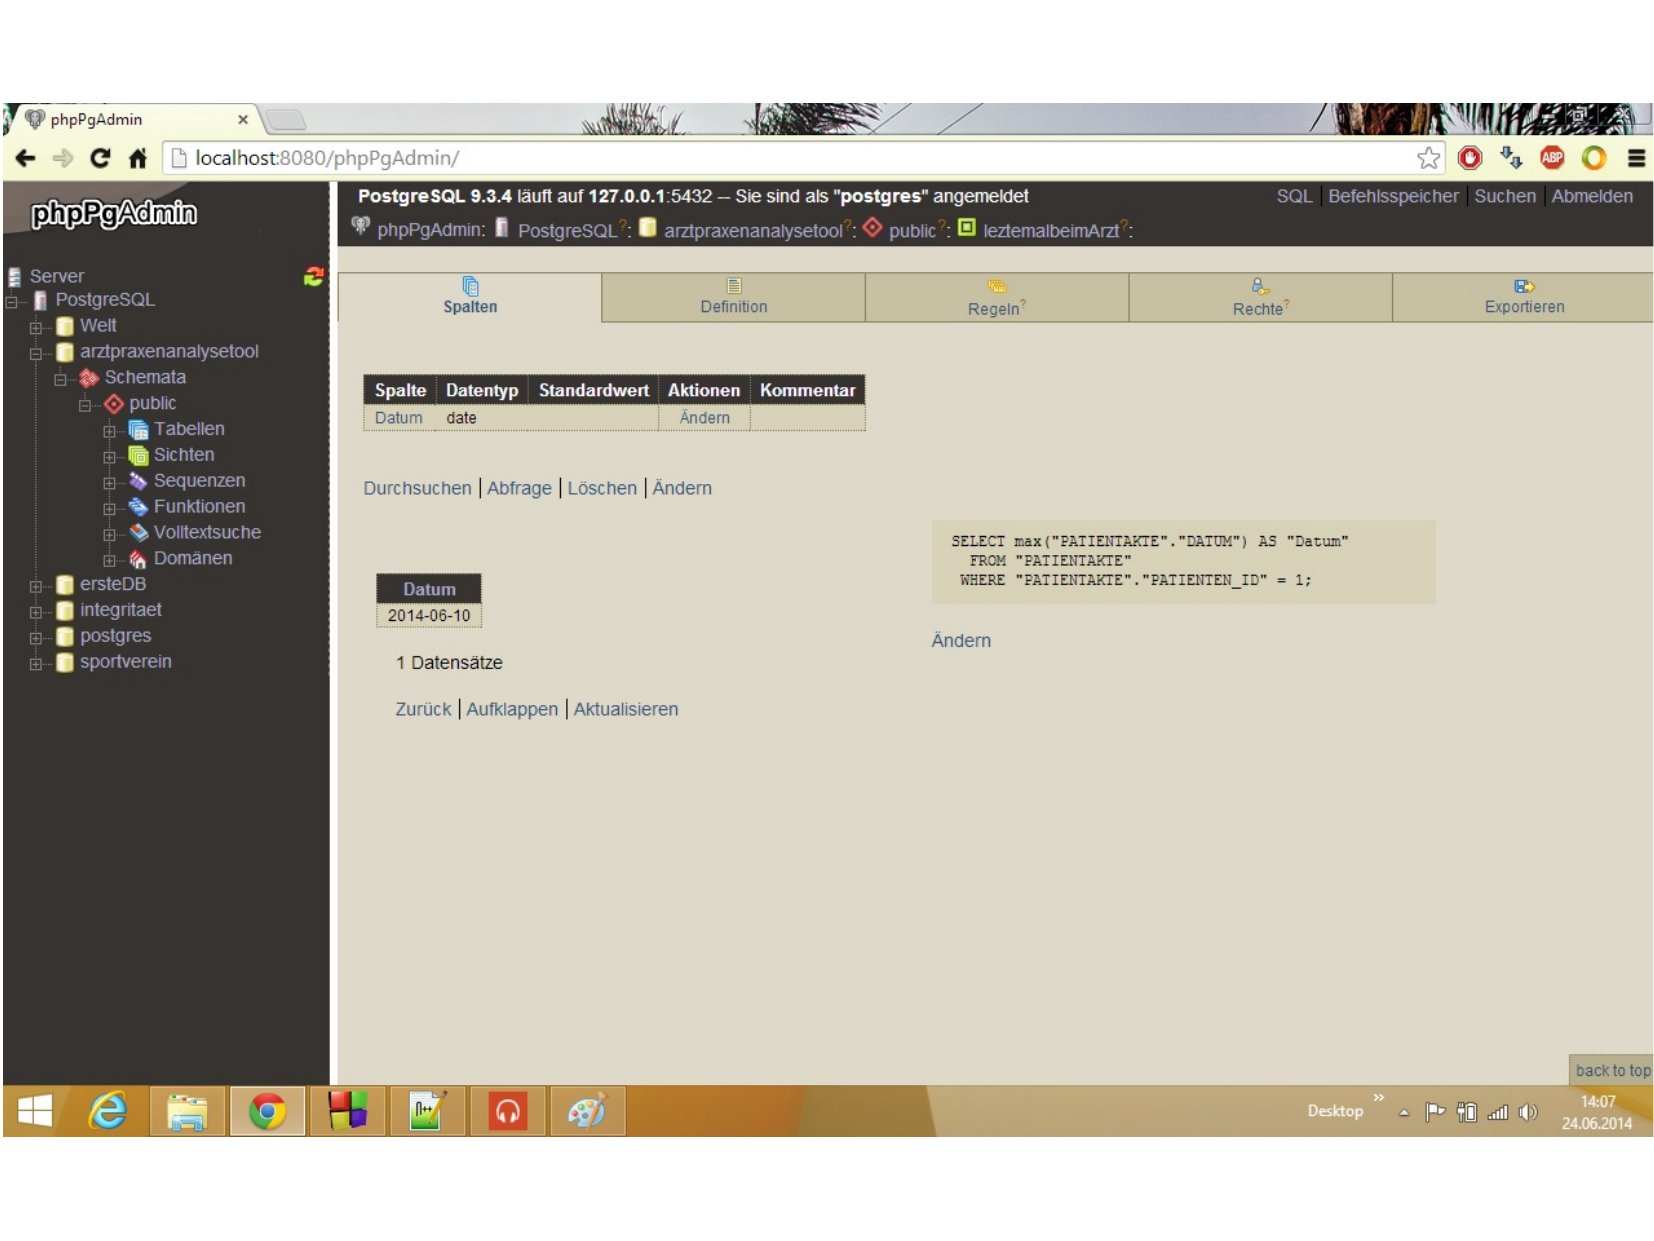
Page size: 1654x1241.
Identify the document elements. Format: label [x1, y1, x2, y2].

picture [3, 103, 1654, 1137]
